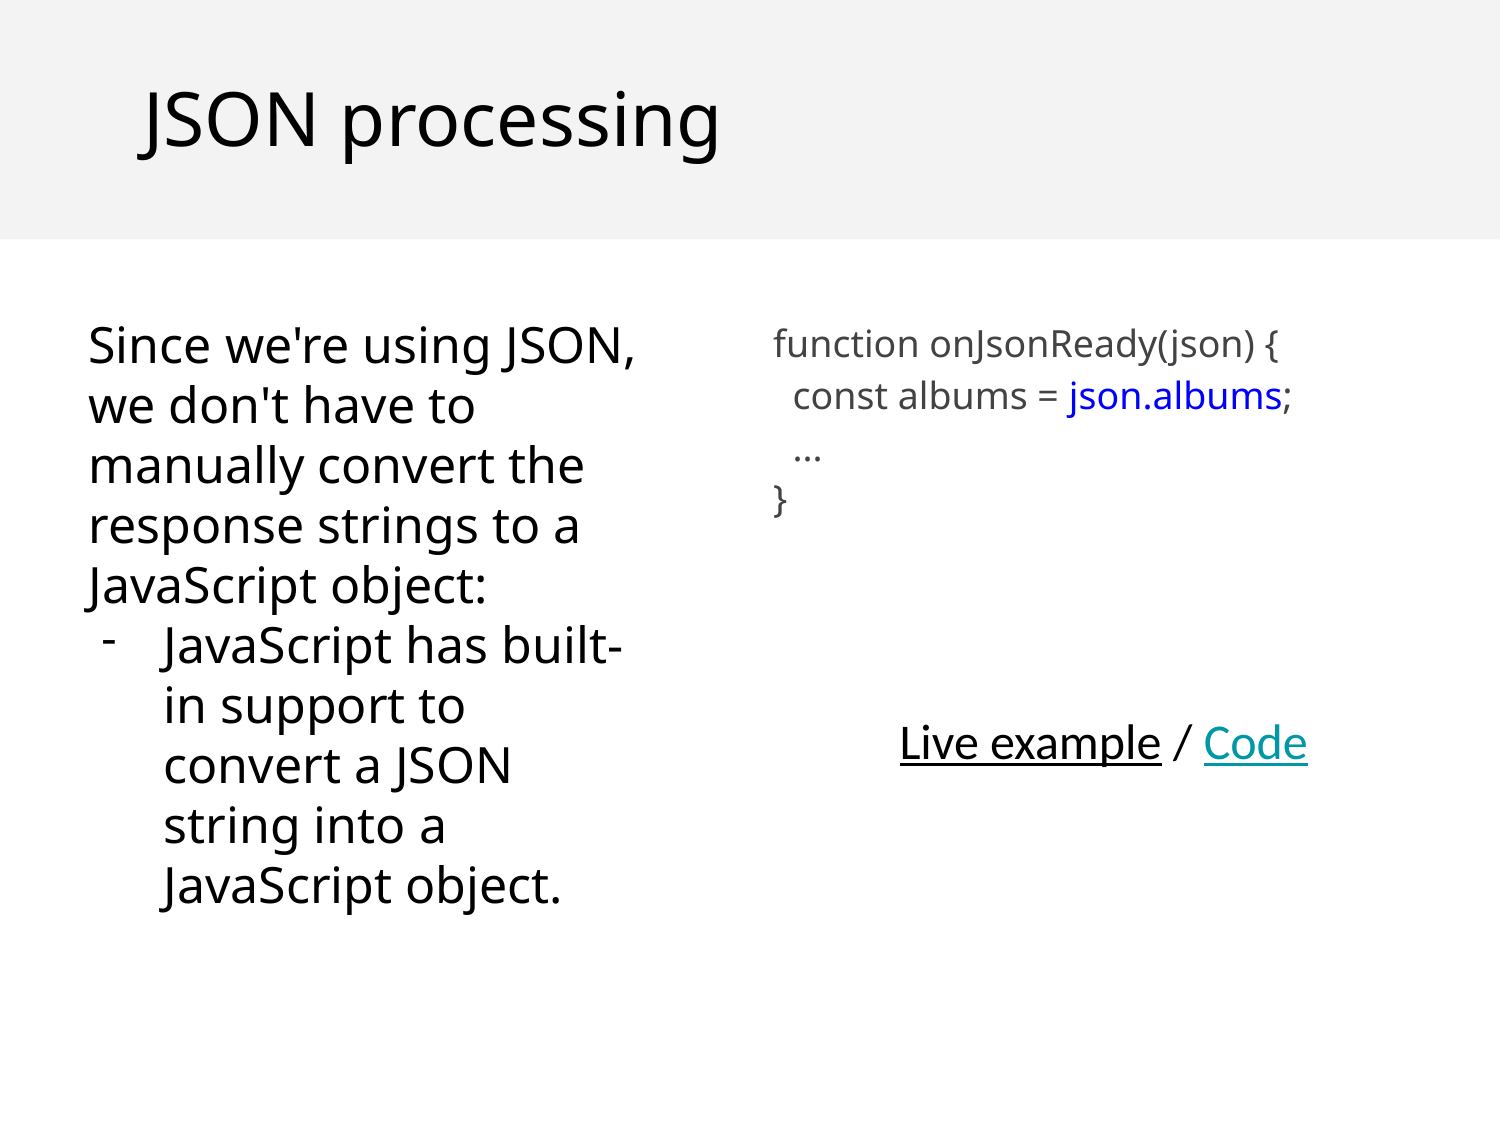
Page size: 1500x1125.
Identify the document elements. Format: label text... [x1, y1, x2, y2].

text_box Live example / Code [884, 694, 1360, 972]
title JSON processing [128, 56, 1372, 183]
list function onJsonReady(json) { const albums = json.albums; ... } [758, 298, 1486, 761]
text_box Since we're using JSON, we don't have to manually convert the response strings to a JavaScript object: JavaScript has built-in support to convert a JSON string into a JavaScript object. [73, 298, 663, 927]
